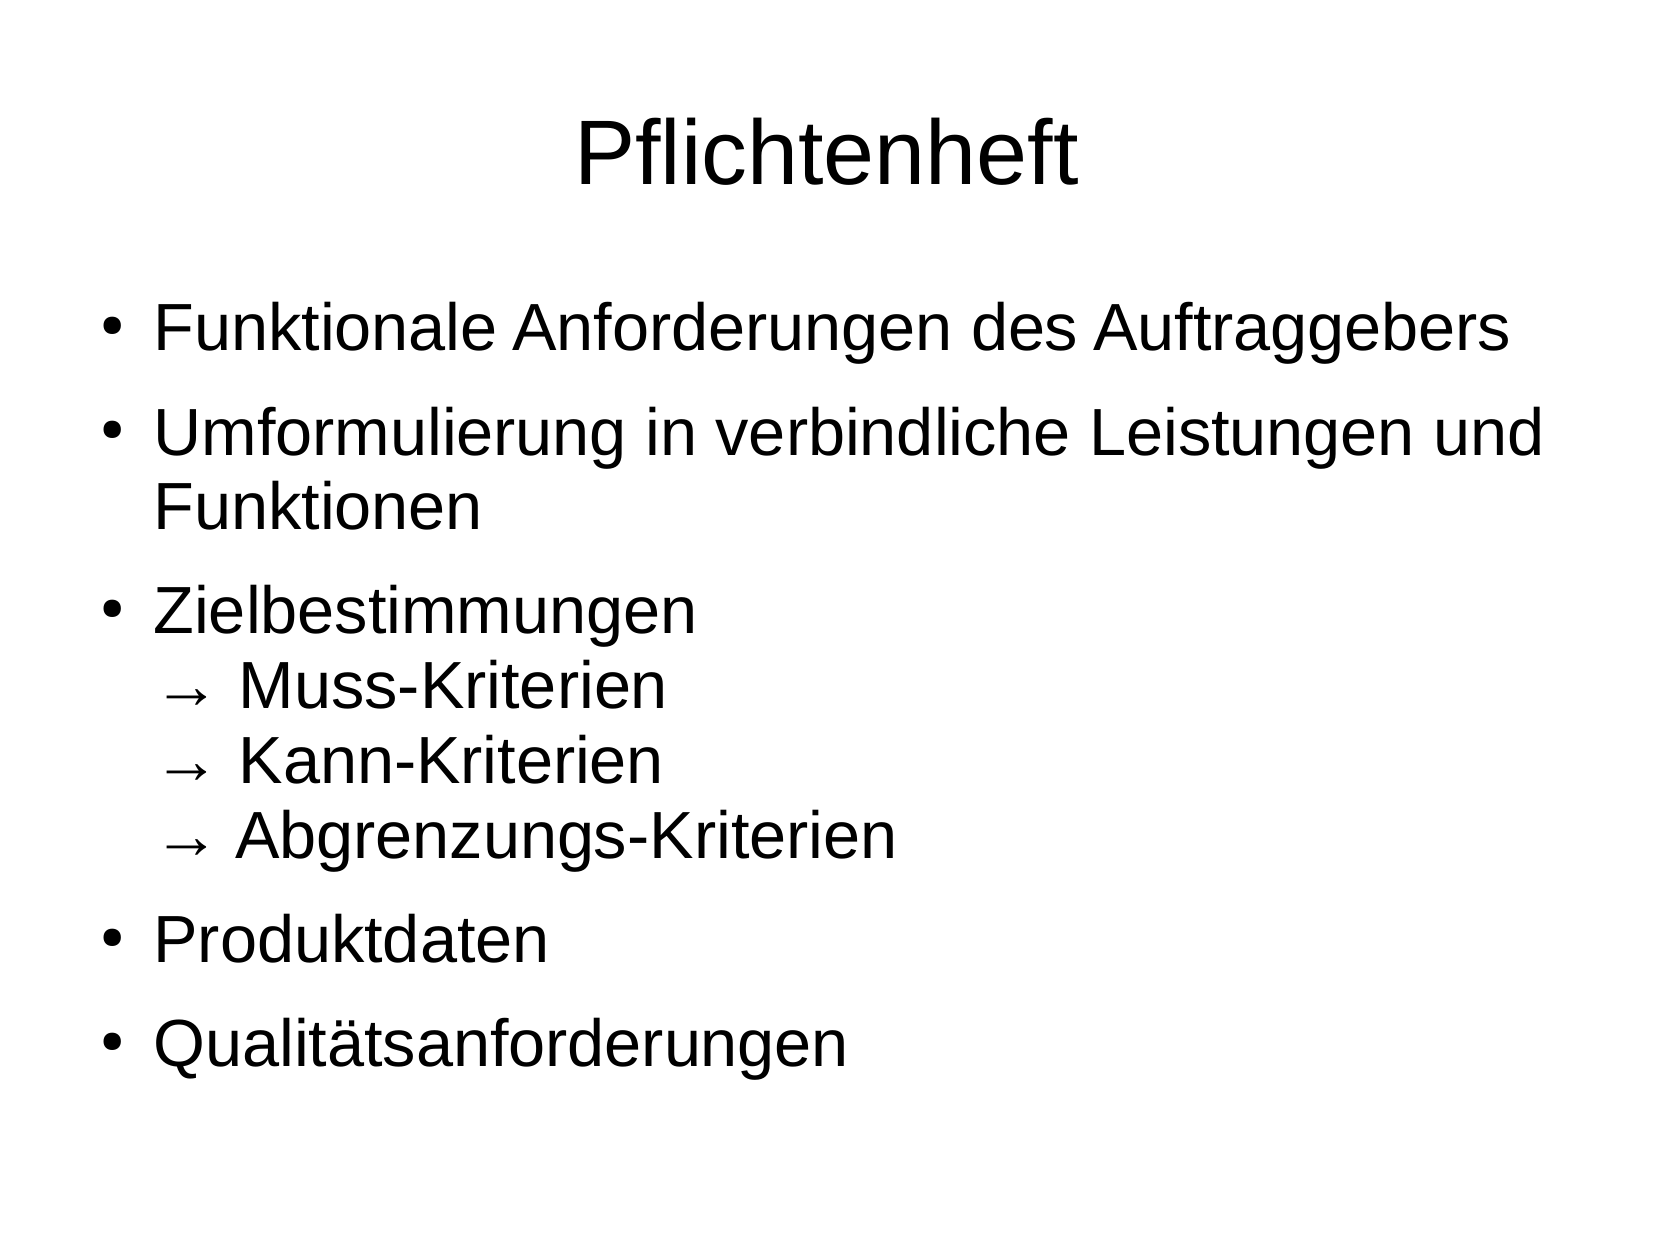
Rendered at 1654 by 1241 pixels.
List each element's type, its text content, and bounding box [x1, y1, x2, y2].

list Funktionale Anforderungen des Auftraggebers Umformulierung in verbindliche Leistungen und Funktionen Zielbestimmungen → Muss-Kriterien → Kann-Kriterien → Abgrenzungs-Kriterien Produktdaten Qualitätsanforderungen [82, 290, 1571, 1109]
title Pflichtenheft [82, 49, 1571, 257]
